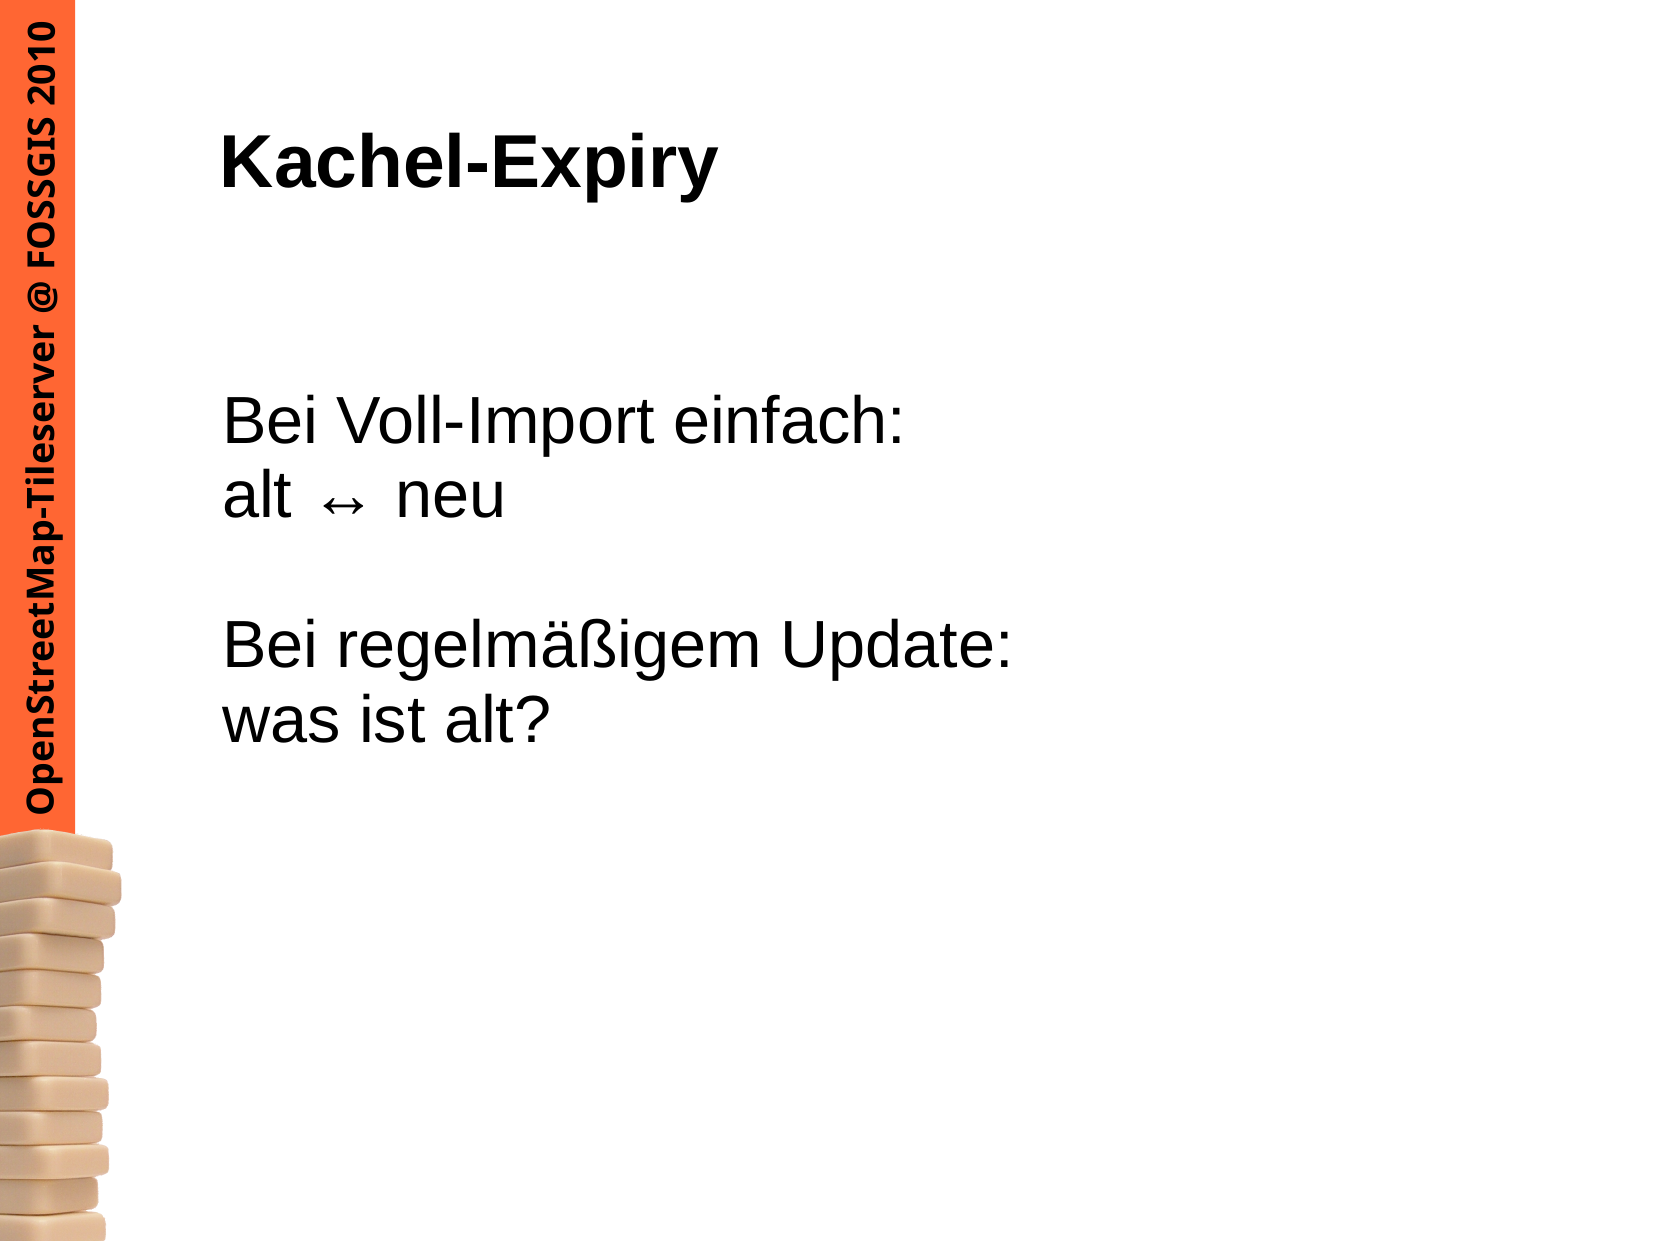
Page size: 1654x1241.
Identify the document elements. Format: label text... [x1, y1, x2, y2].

text_box Bei Voll-Import einfach: alt ↔ neu Bei regelmäßigem Update: was ist alt? [207, 375, 1488, 839]
picture [0, 816, 133, 1241]
text_box Kachel-Expiry [205, 112, 1546, 212]
